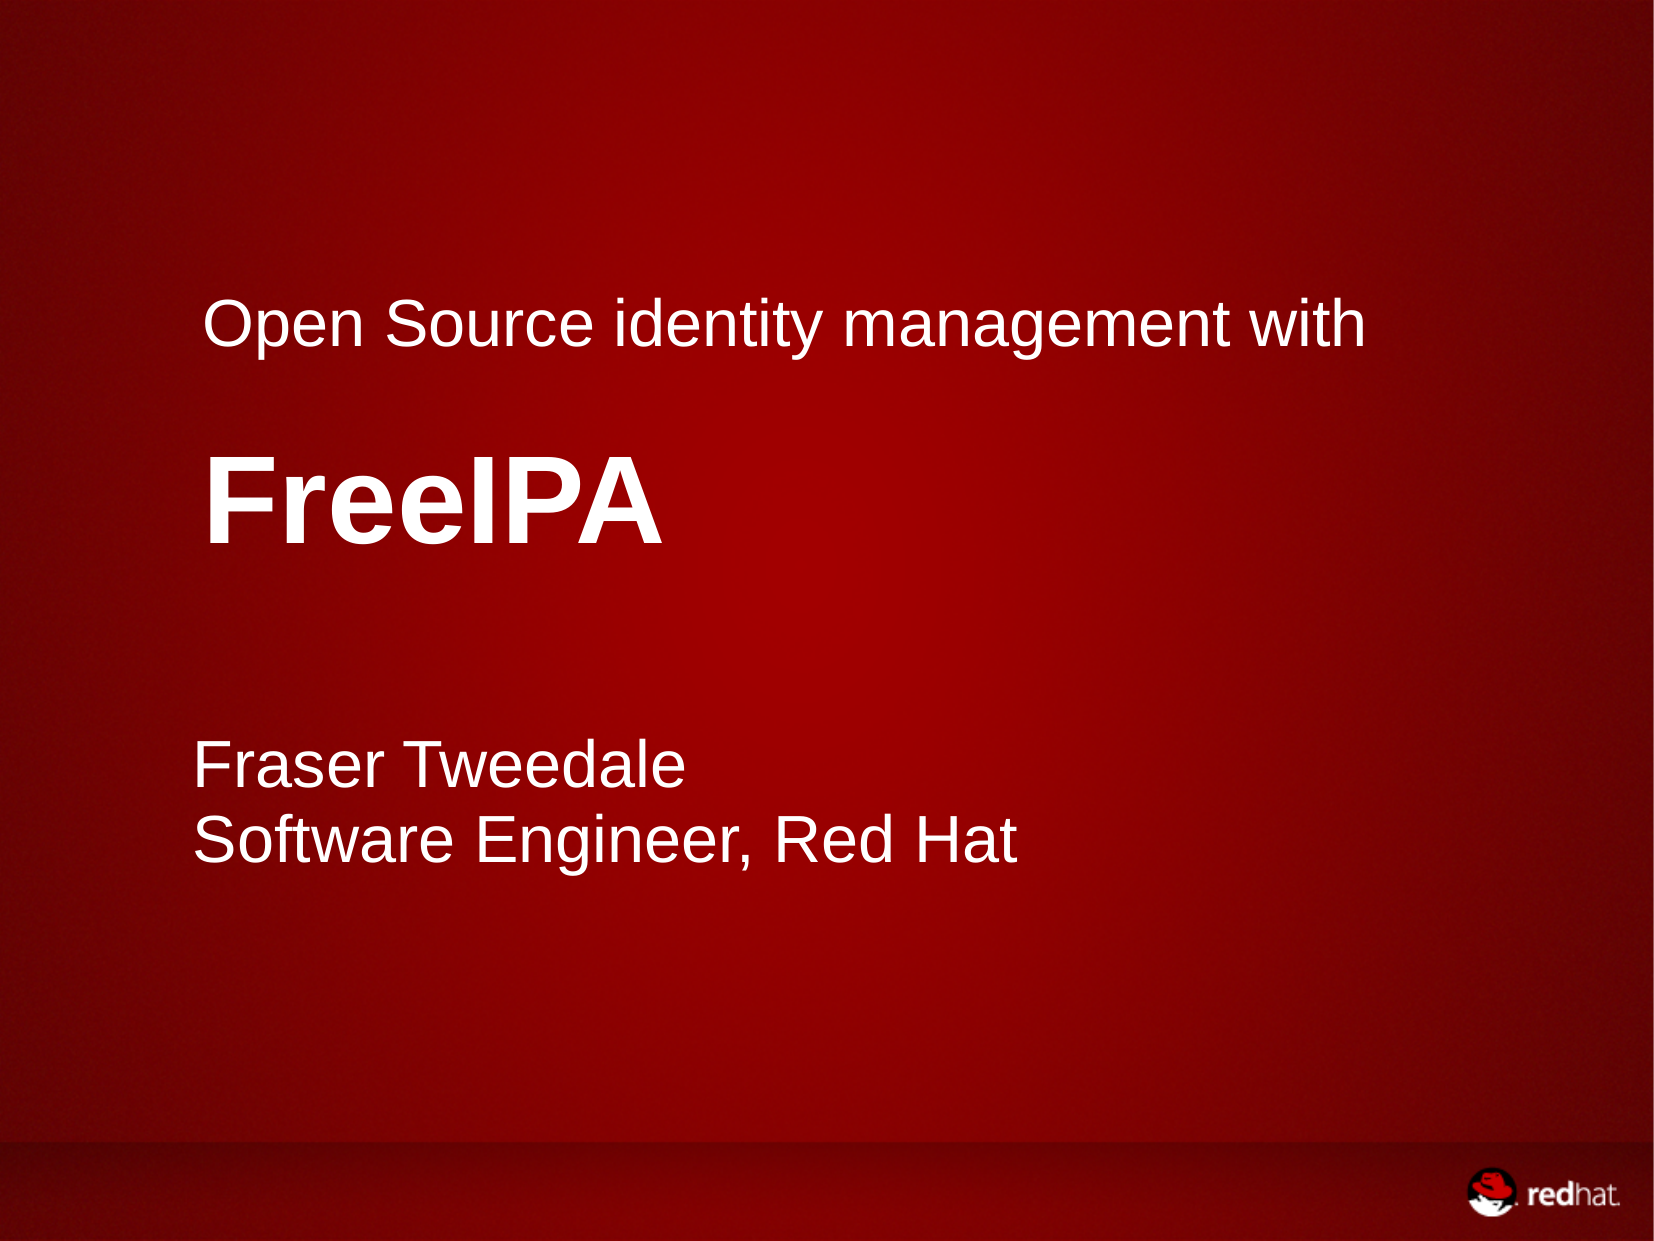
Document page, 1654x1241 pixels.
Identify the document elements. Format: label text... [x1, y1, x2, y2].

text_box Open Source identity management with FreeIPA [187, 240, 1426, 541]
picture [0, 0, 1654, 1241]
text_box Fraser Tweedale Software Engineer, Red Hat [178, 719, 1445, 1004]
